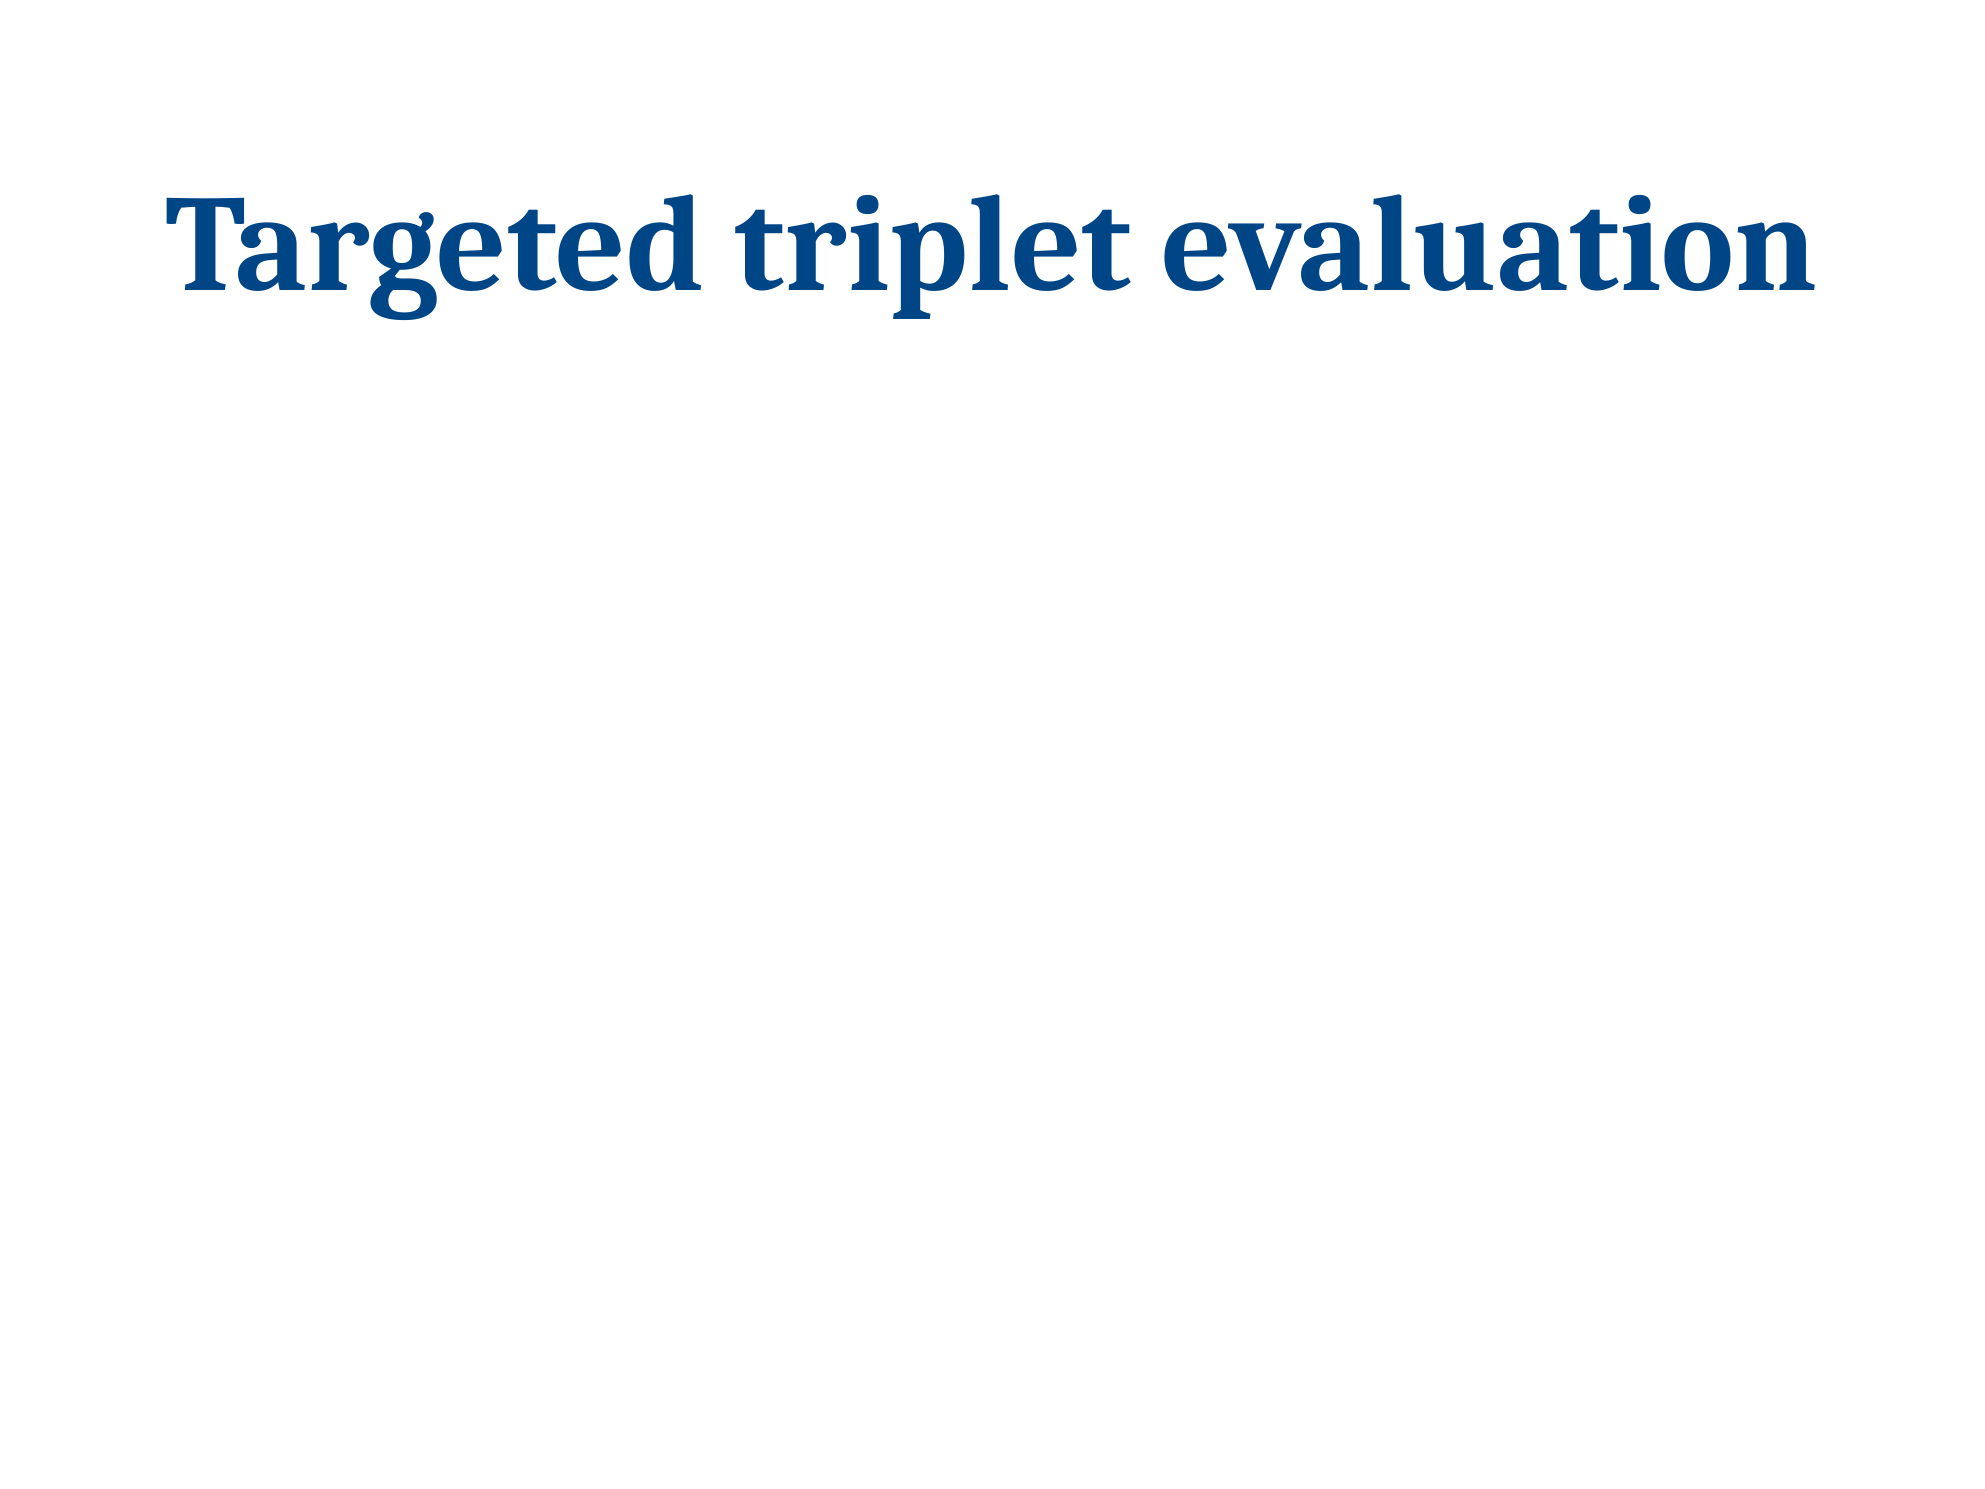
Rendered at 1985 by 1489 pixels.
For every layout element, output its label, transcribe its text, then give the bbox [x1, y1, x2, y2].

title Targeted triplet evaluation [99, 59, 1885, 432]
